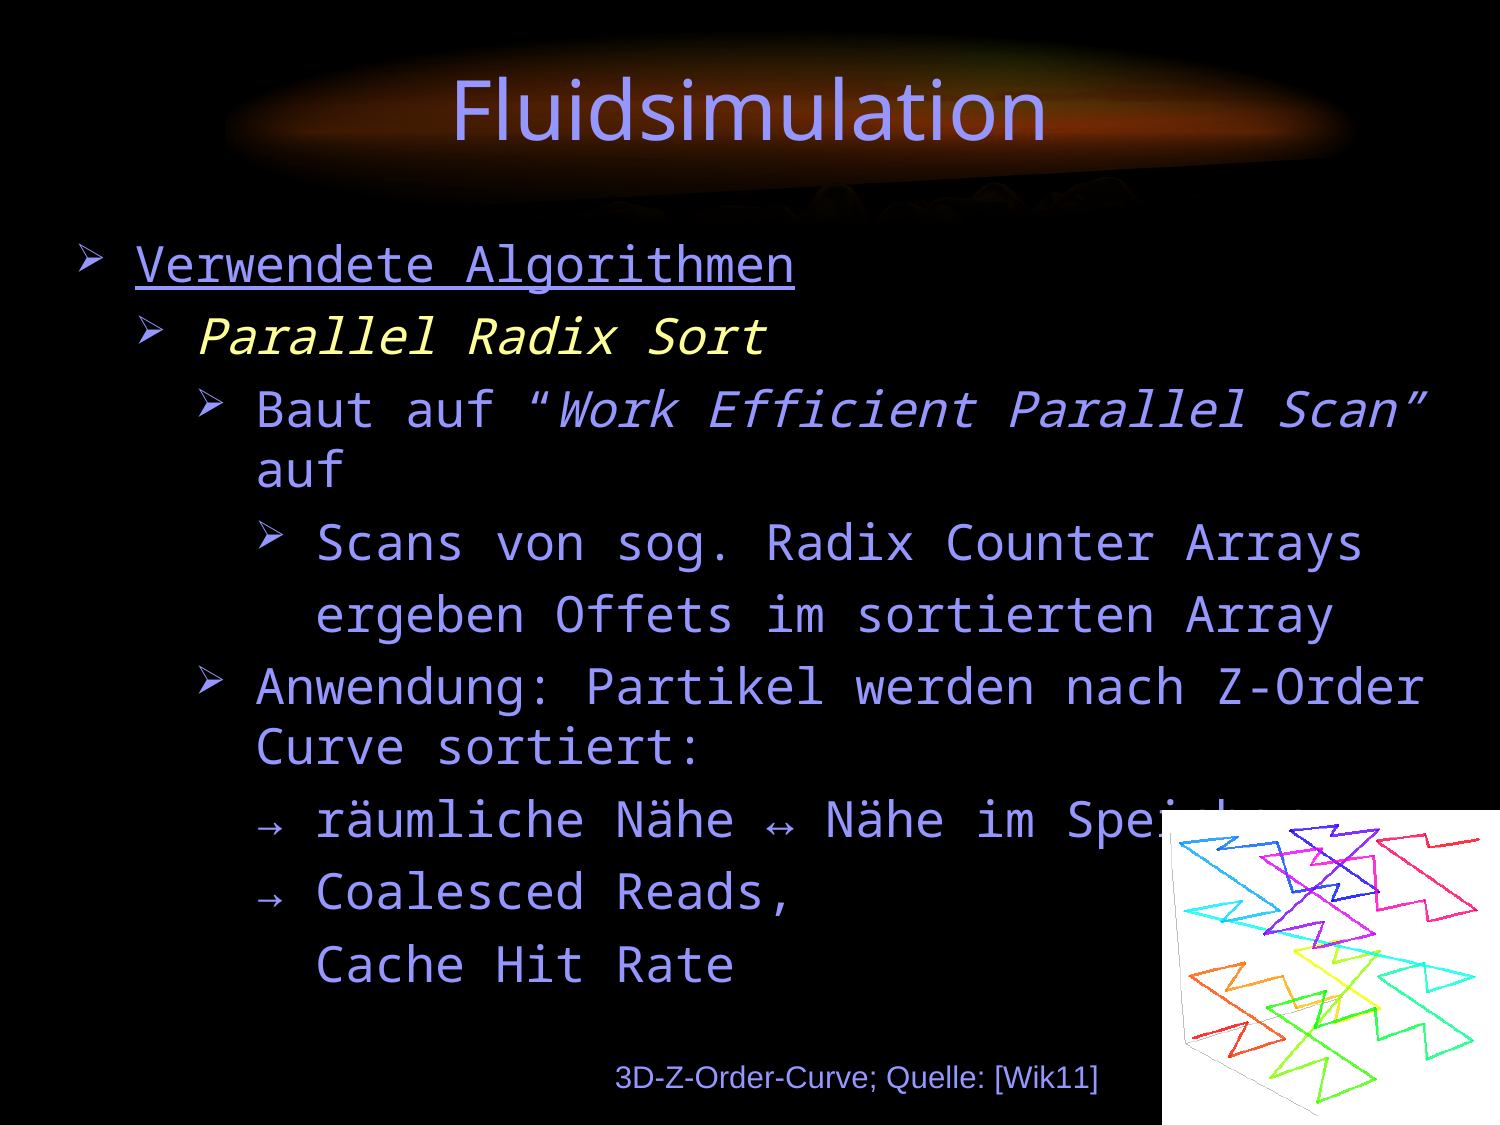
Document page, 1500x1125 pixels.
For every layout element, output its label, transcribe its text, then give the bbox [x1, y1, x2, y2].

picture [1162, 810, 1500, 1125]
text_box [112, 0, 1463, 224]
text_box Fluidsimulation [75, 0, 1426, 216]
text_box 3D-Z-Order-Curve; Quelle: [Wik11] [600, 1050, 1163, 1125]
text_box Verwendete Algorithmen Parallel Radix Sort Baut auf “Work Efficient Parallel Scan” auf Scans von sog. Radix Counter Arrays ergeben Offets im sortierten Array Anwendung: Partikel werden nach Z-Order Curve sortiert: → räumliche Nähe ↔ Nähe im Speicher → Coalesced Reads, Cache Hit Rate [0, 224, 1471, 1088]
